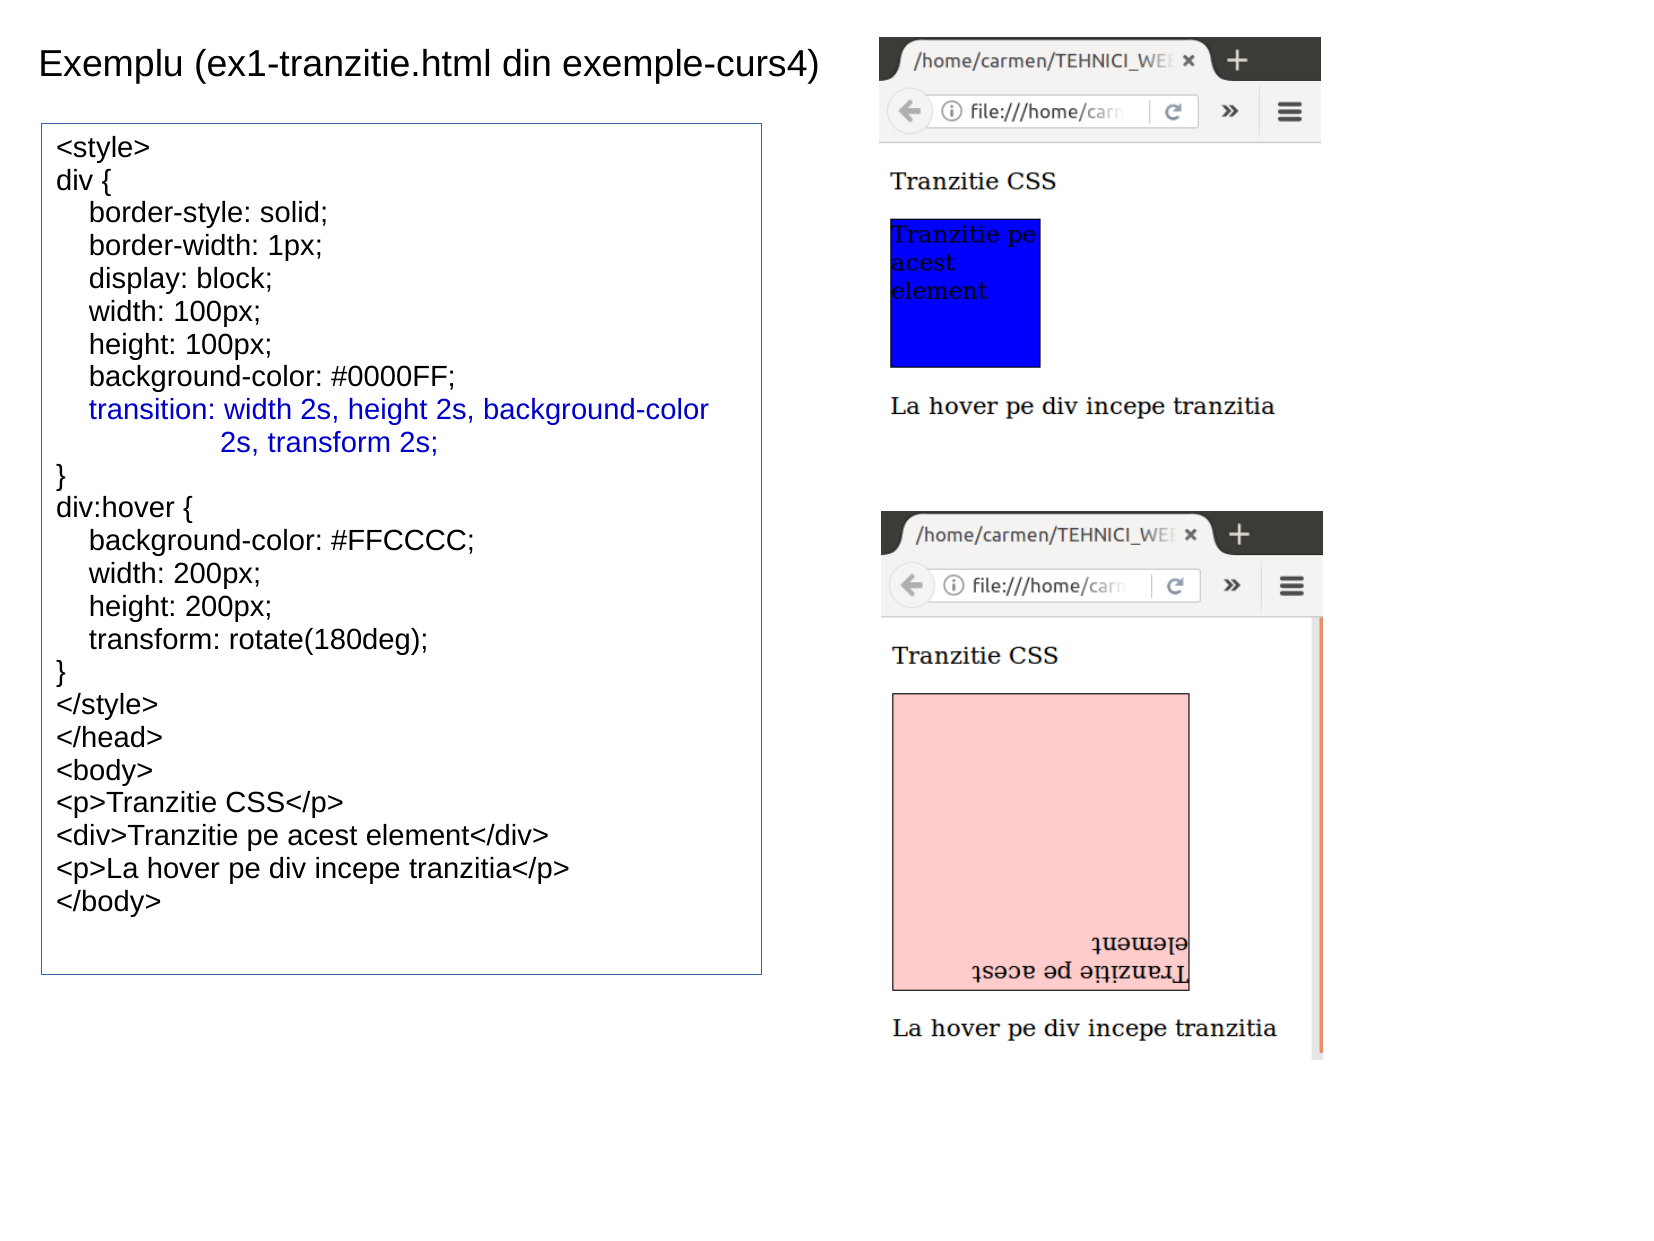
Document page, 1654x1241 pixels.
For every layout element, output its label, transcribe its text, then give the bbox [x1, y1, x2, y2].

picture [879, 37, 1321, 492]
text_box <style> div { border-style: solid; border-width: 1px; display: block; width: 100px; height: 100px; background-color: #0000FF; transition: width 2s, height 2s, background-color 2s, transform 2s; } div:hover { background-color: #FFCCCC; width: 200px; height: 200px; transform: rotate(180deg); } </style> </head> <body> <p>Tranzitie CSS</p> <div>Tranzitie pe acest element</div> <p>La hover pe div incepe tranzitia</p> </body> [41, 135, 762, 975]
text_box Exemplu (ex1-tranzitie.html din exemple-curs4) [23, 35, 875, 135]
picture [881, 511, 1323, 1060]
